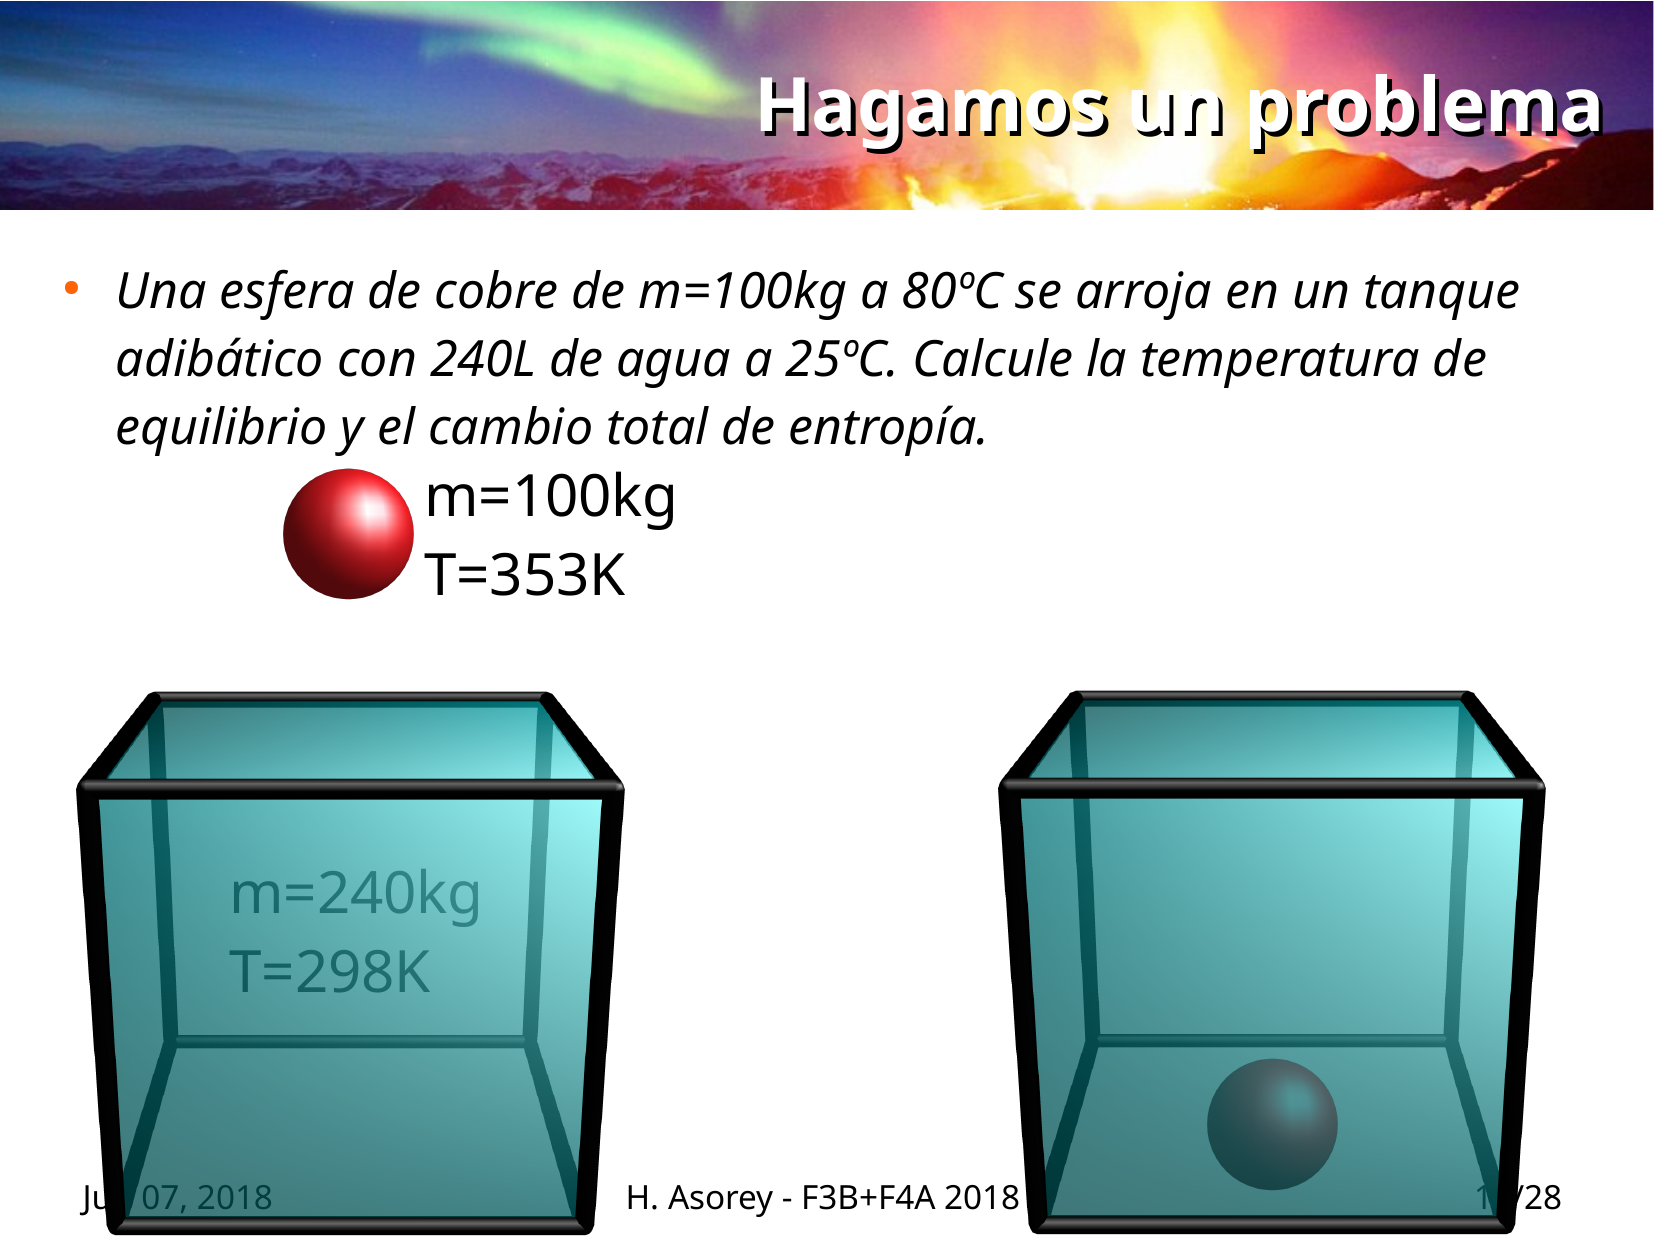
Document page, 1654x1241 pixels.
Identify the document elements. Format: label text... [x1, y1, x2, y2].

text_box m=100kg T=353K [409, 446, 678, 604]
title Hagamos un problema [45, 15, 1606, 191]
list Una esfera de cobre de m=100kg a 80ºC se arroja en un tanque adibático con 240L de agua a 25ºC. Calcule la temperatura de equilibrio y el cambio total de entropía. [45, 255, 1606, 1156]
picture [0, 1, 1654, 210]
